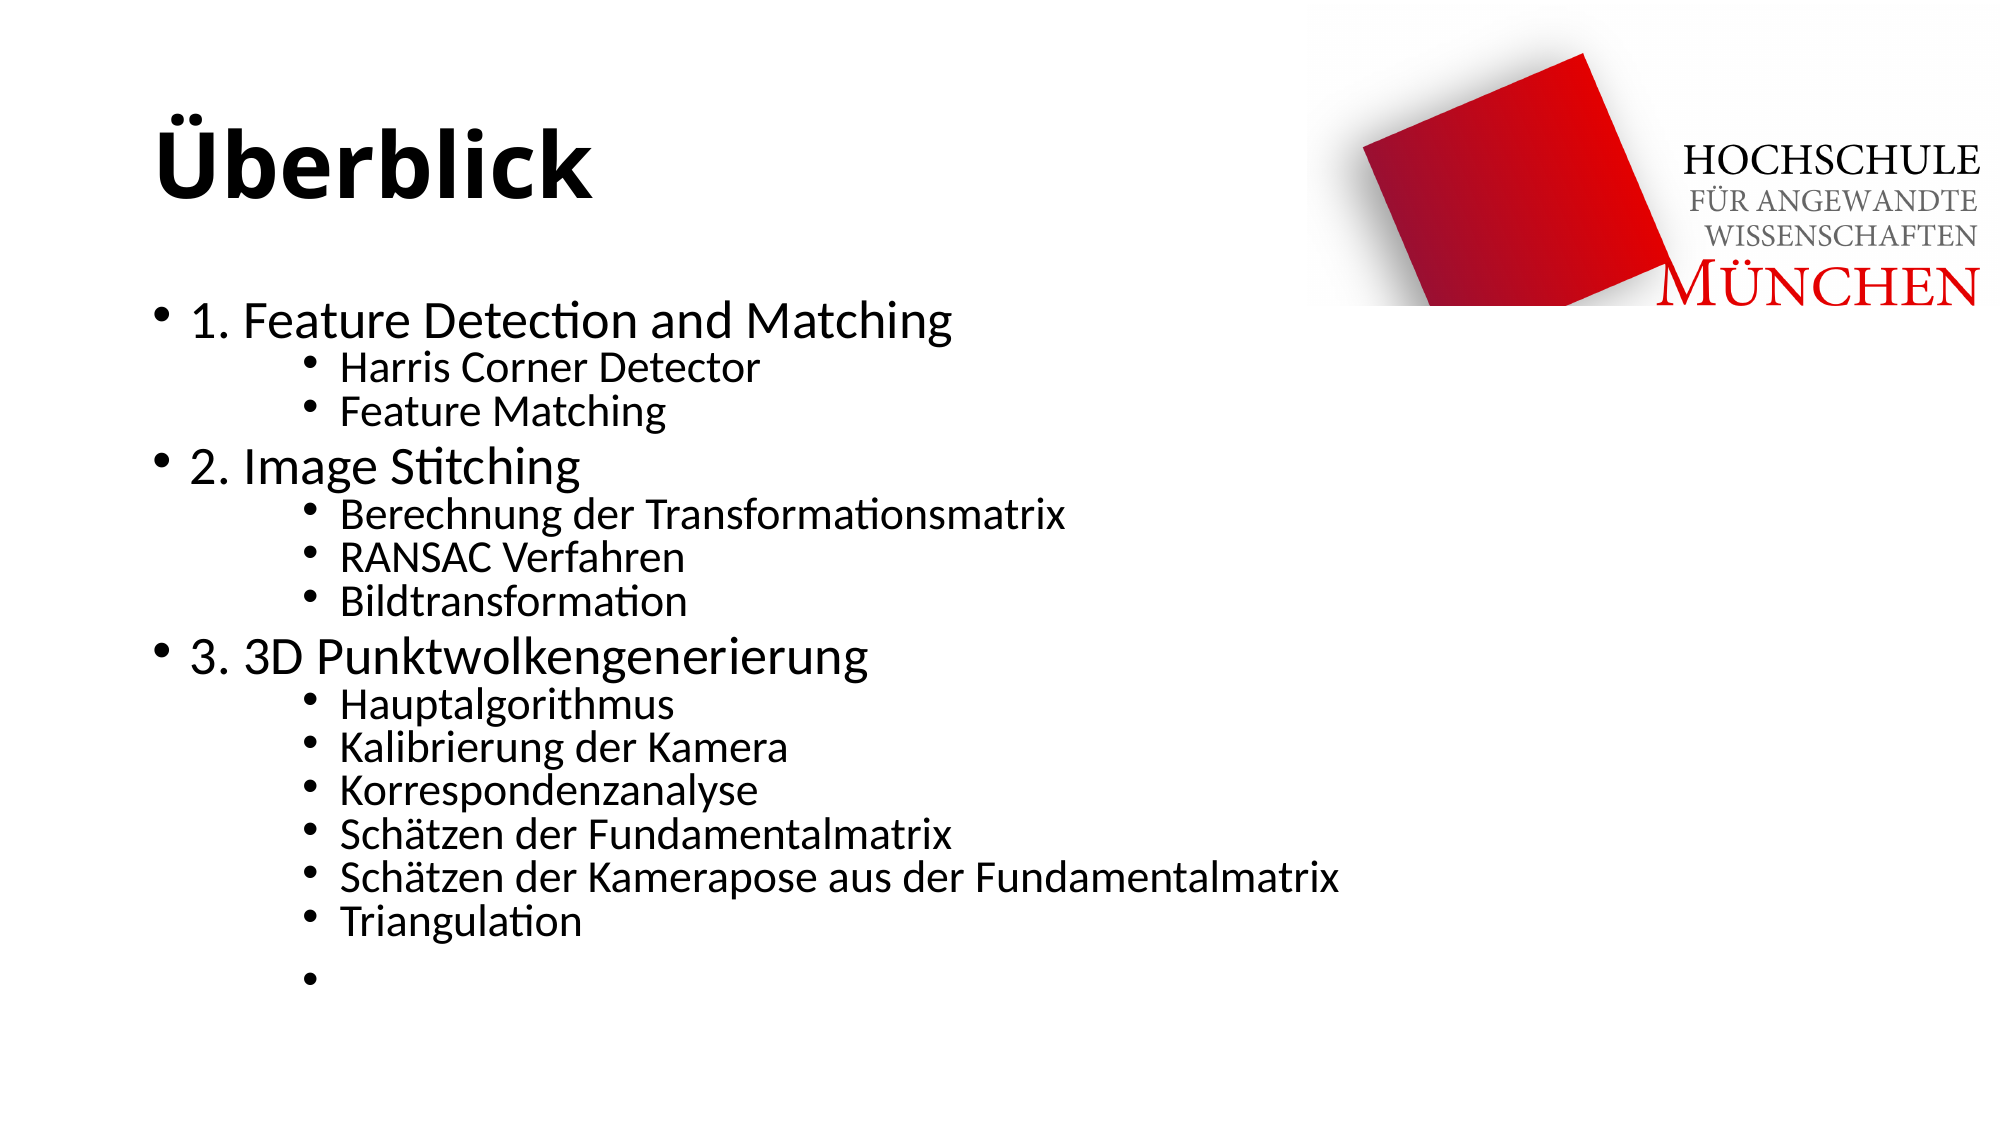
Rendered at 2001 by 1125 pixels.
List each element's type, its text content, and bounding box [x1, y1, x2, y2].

list 1. Feature Detection and Matching Harris Corner Detector Feature Matching 2. Image Stitching Berechnung der Transformationsmatrix RANSAC Verfahren Bildtransformation 3. 3D Punktwolkengenerierung Hauptalgorithmus Kalibrierung der Kamera Korrespondenzanalyse Schätzen der Fundamentalmatrix Schätzen der Kamerapose aus der Fundamentalmatrix Triangulation [137, 299, 1863, 1014]
title Überblick [137, 59, 1863, 278]
